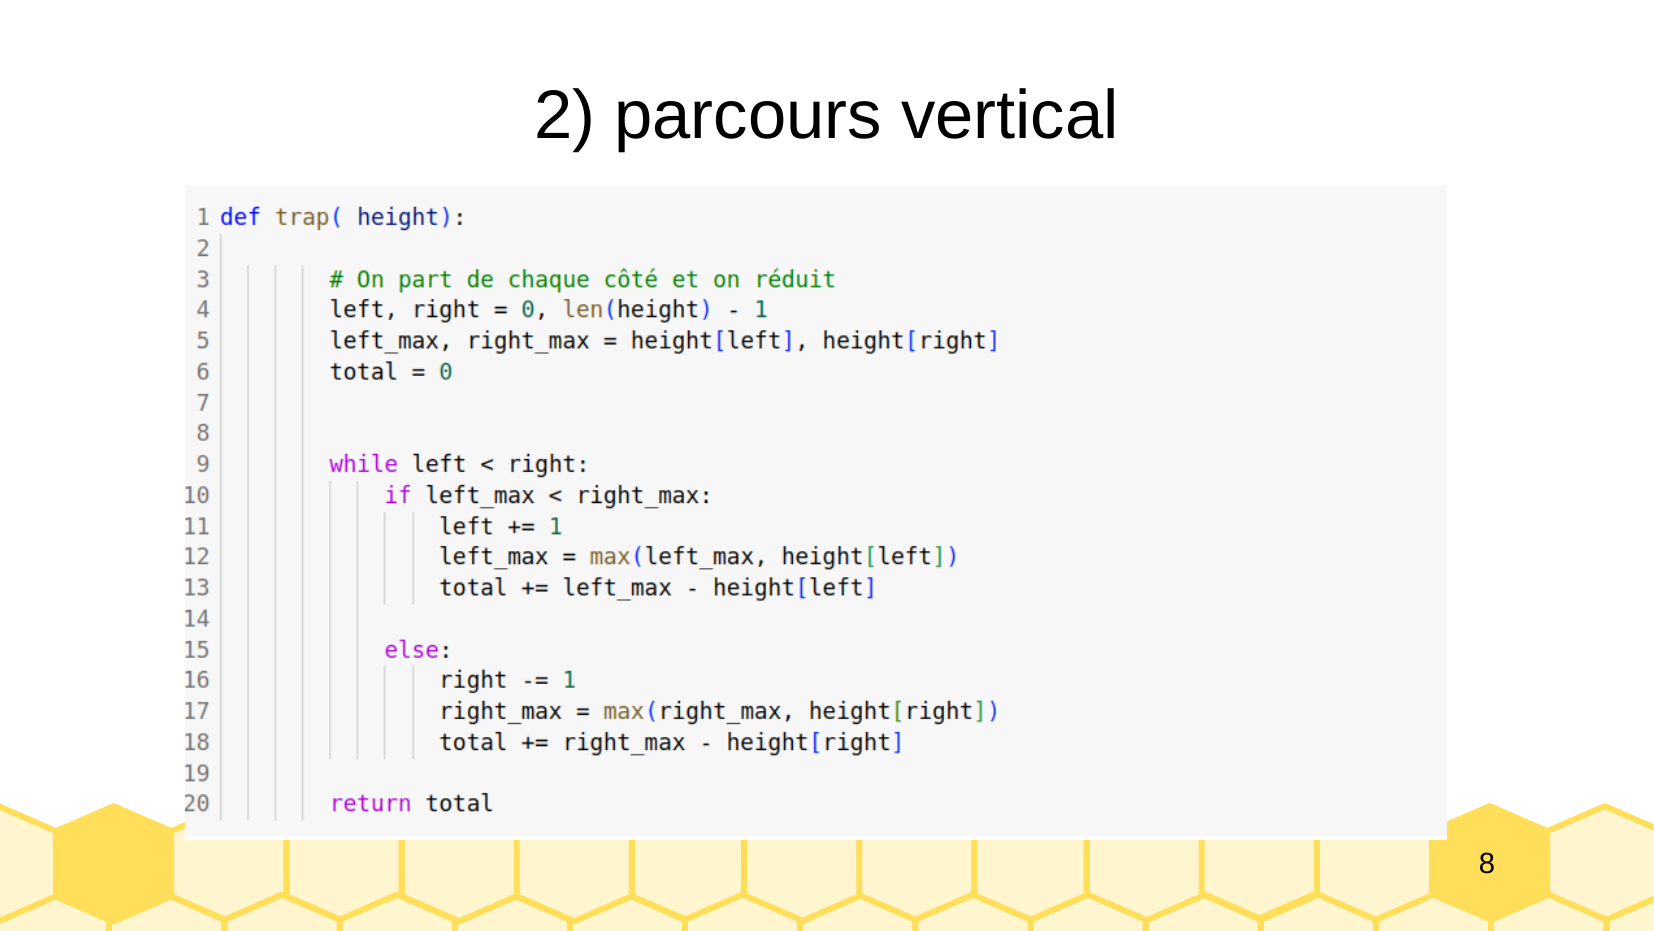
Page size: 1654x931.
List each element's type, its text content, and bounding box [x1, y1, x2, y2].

title 2) parcours vertical [82, 37, 1571, 193]
picture [185, 177, 1447, 840]
